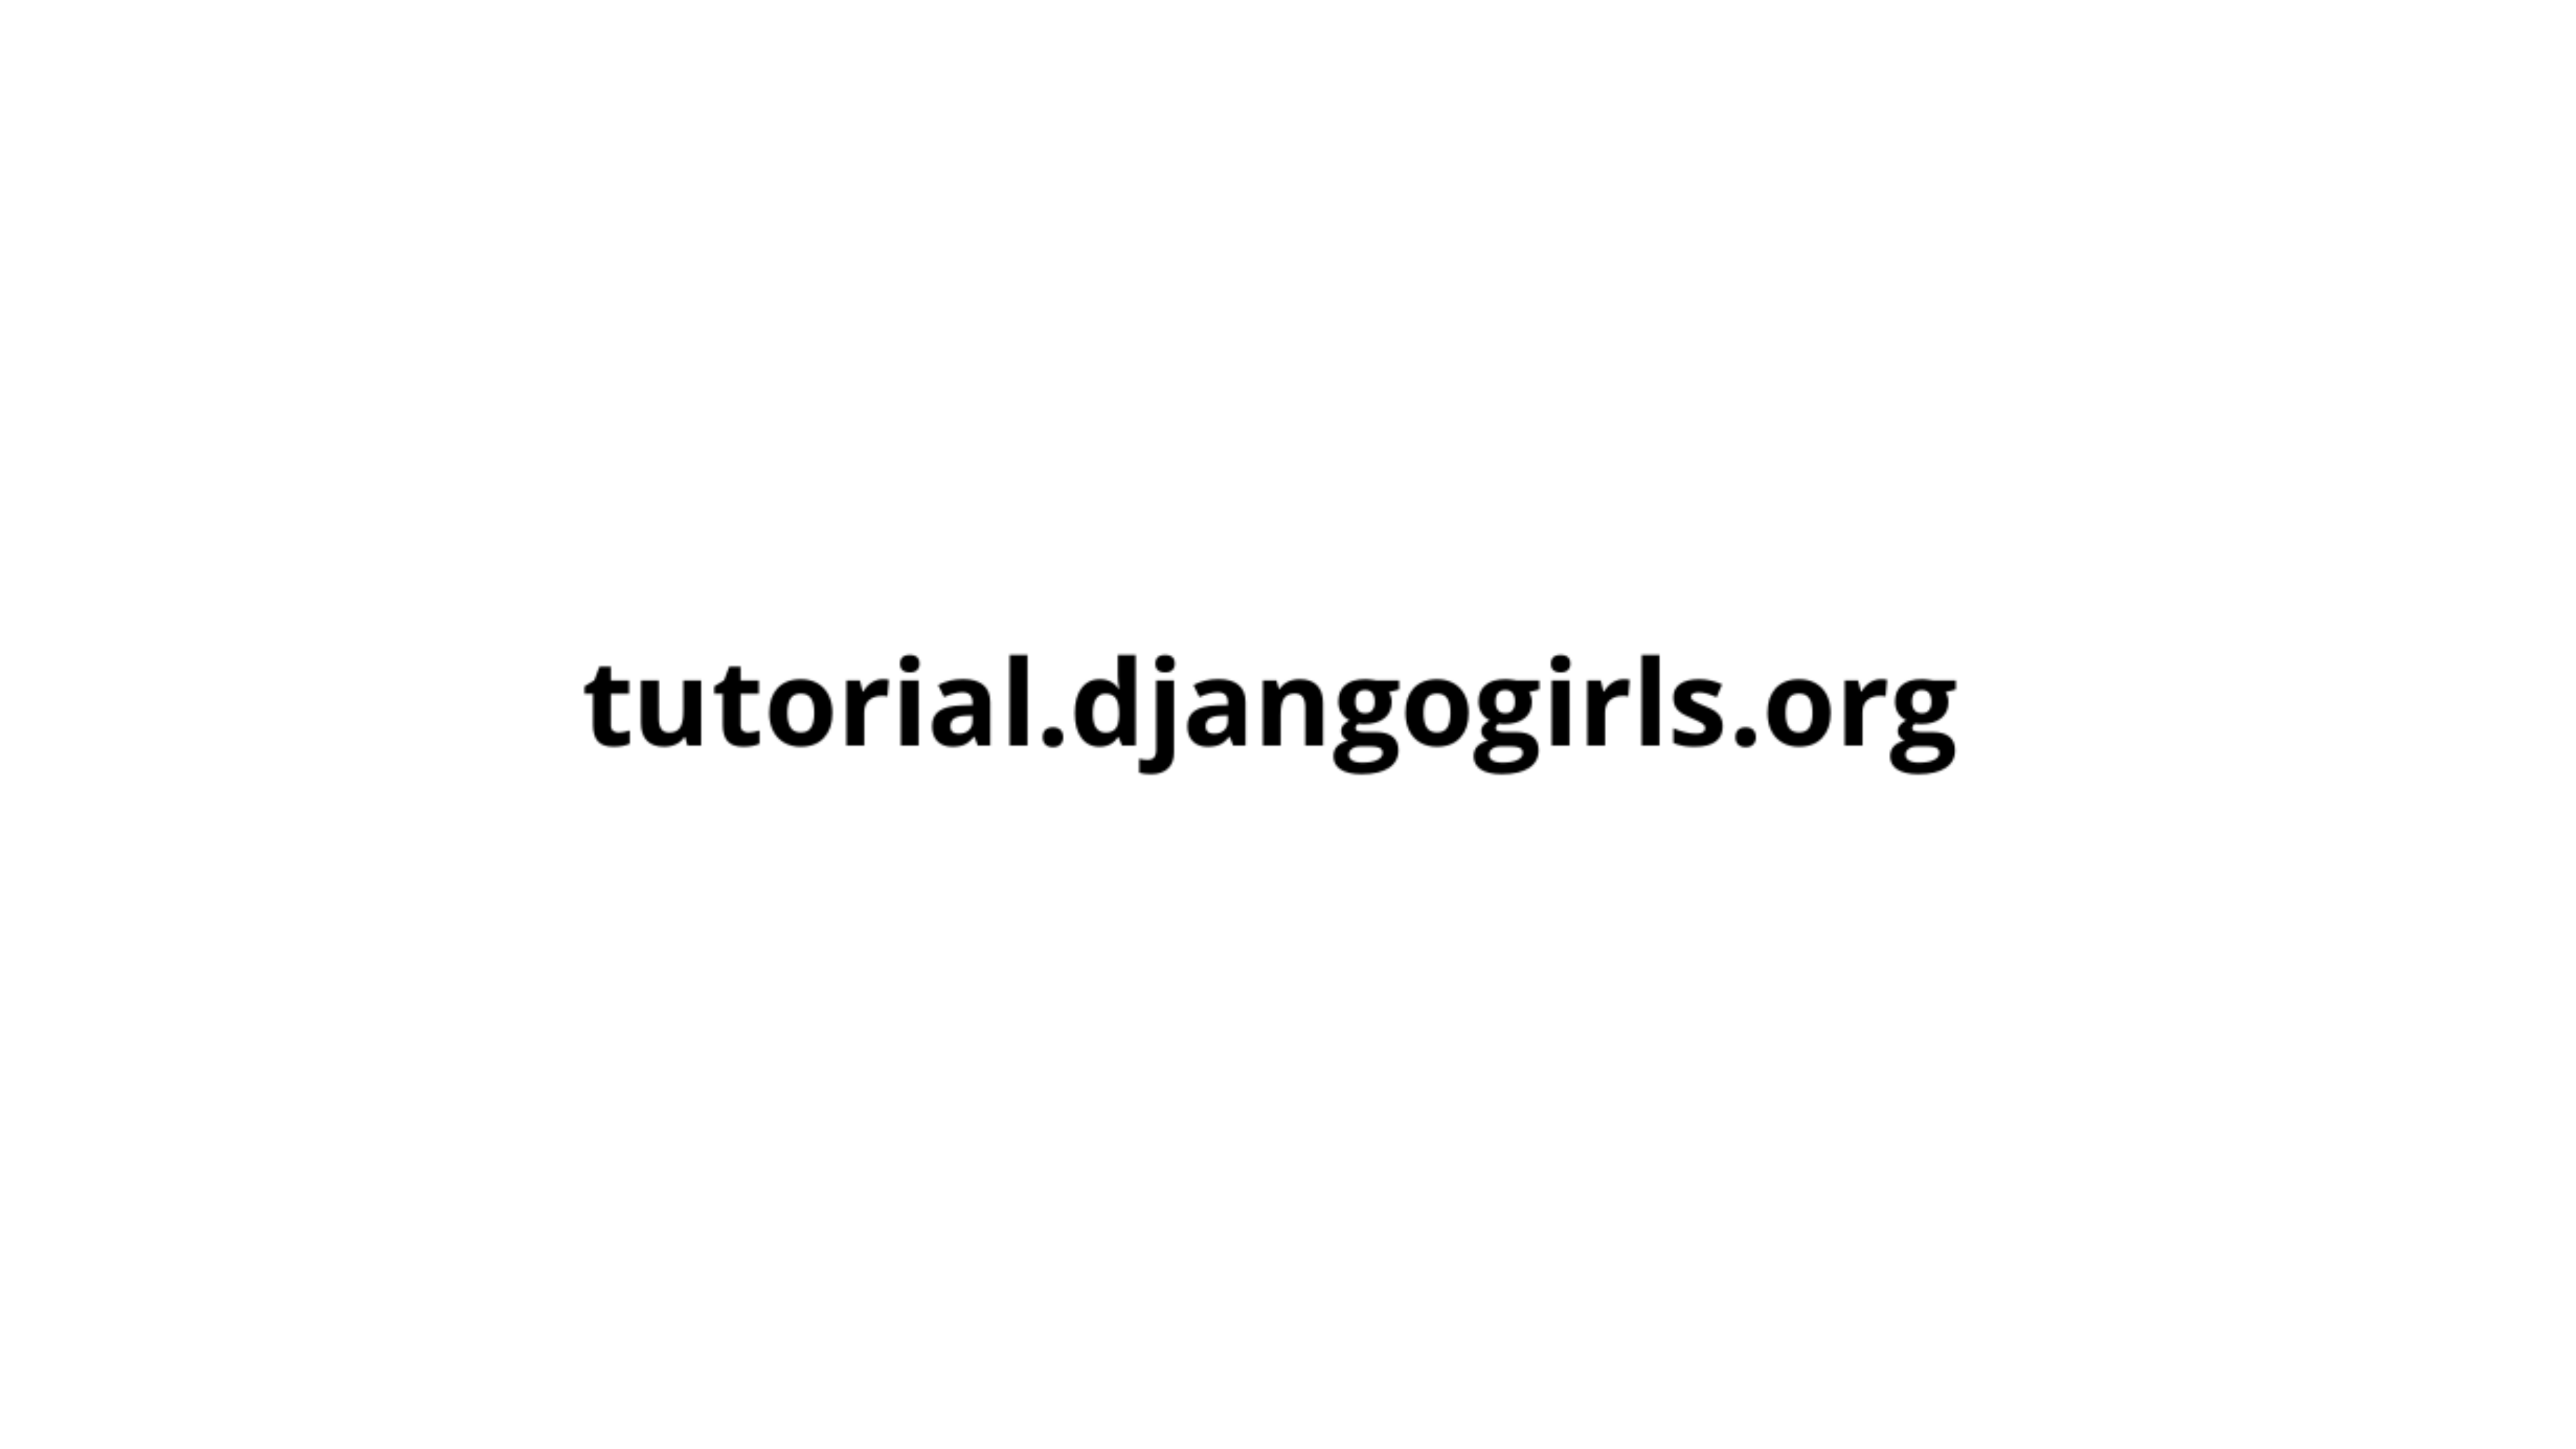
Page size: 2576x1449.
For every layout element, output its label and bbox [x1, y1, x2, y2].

picture [520, 603, 2094, 846]
